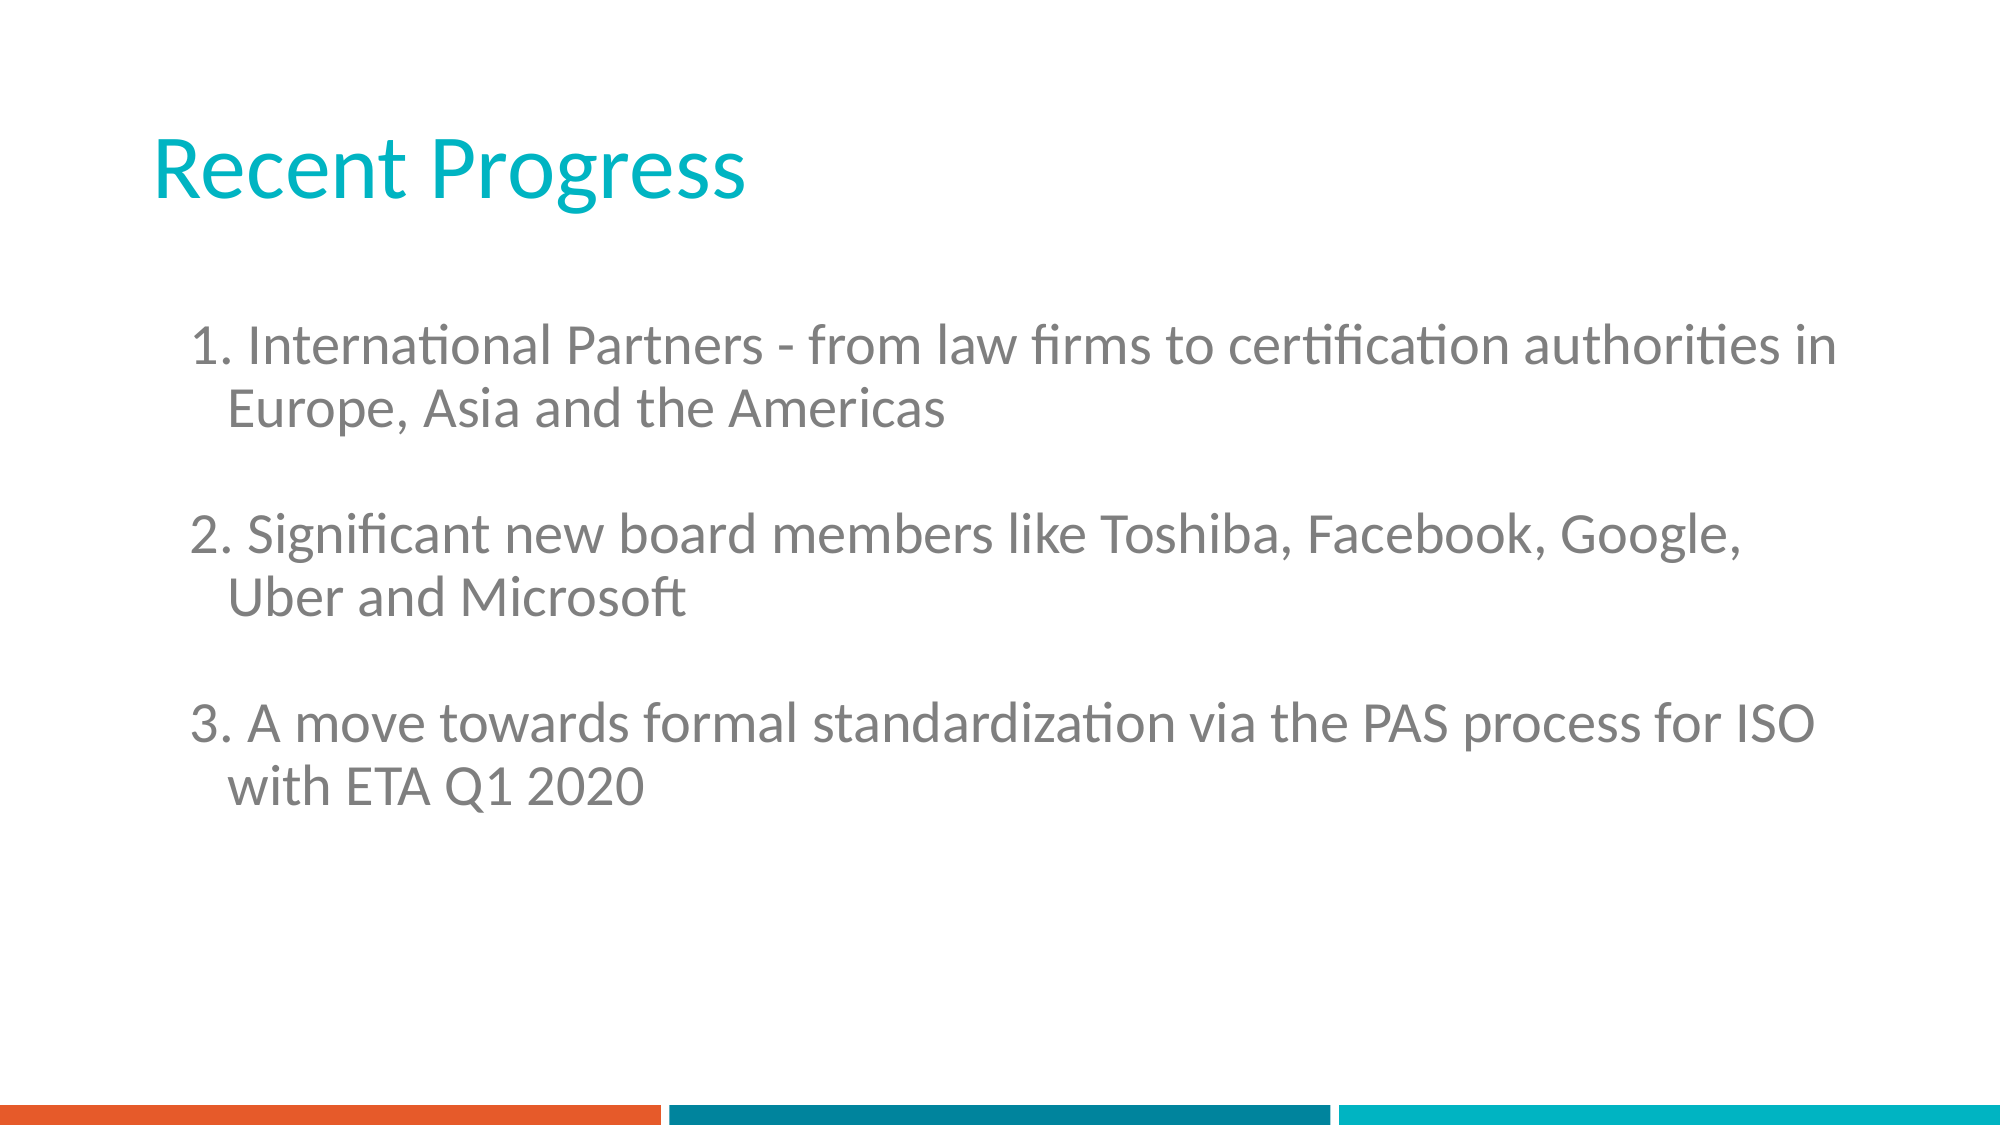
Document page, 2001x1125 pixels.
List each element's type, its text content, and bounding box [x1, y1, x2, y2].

title Recent Progress [137, 59, 1863, 278]
list International Partners - from law firms to certification authorities in Europe, Asia and the Americas Significant new board members like Toshiba, Facebook, Google, Uber and Microsoft A move towards formal standardization via the PAS process for ISO with ETA Q1 2020 [137, 299, 1863, 928]
